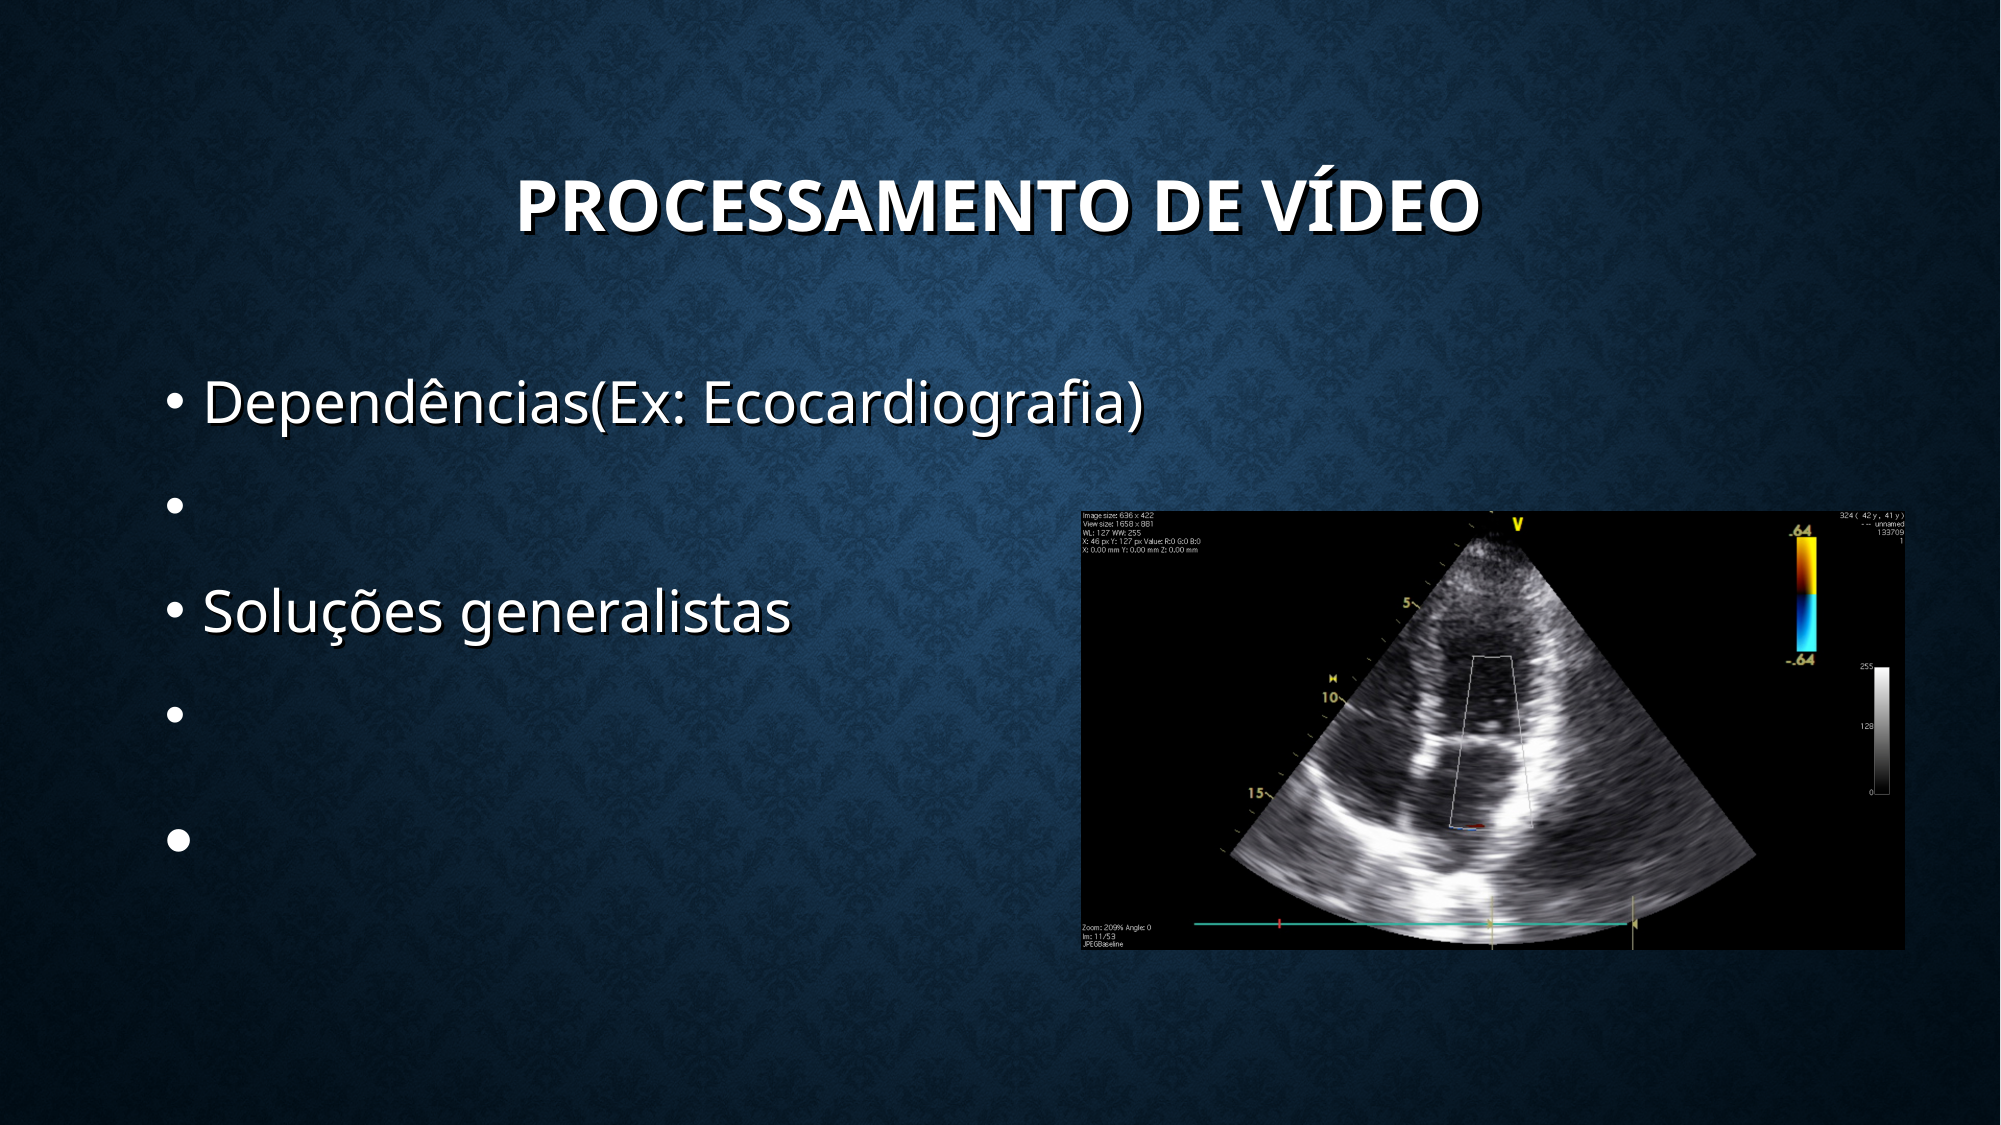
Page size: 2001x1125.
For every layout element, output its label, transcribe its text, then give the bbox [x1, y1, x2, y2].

title Processamento de vídeo [149, 99, 1849, 318]
picture [1081, 511, 1905, 951]
list Dependências(Ex: Ecocardiografia) Soluções generalistas [149, 343, 1849, 950]
